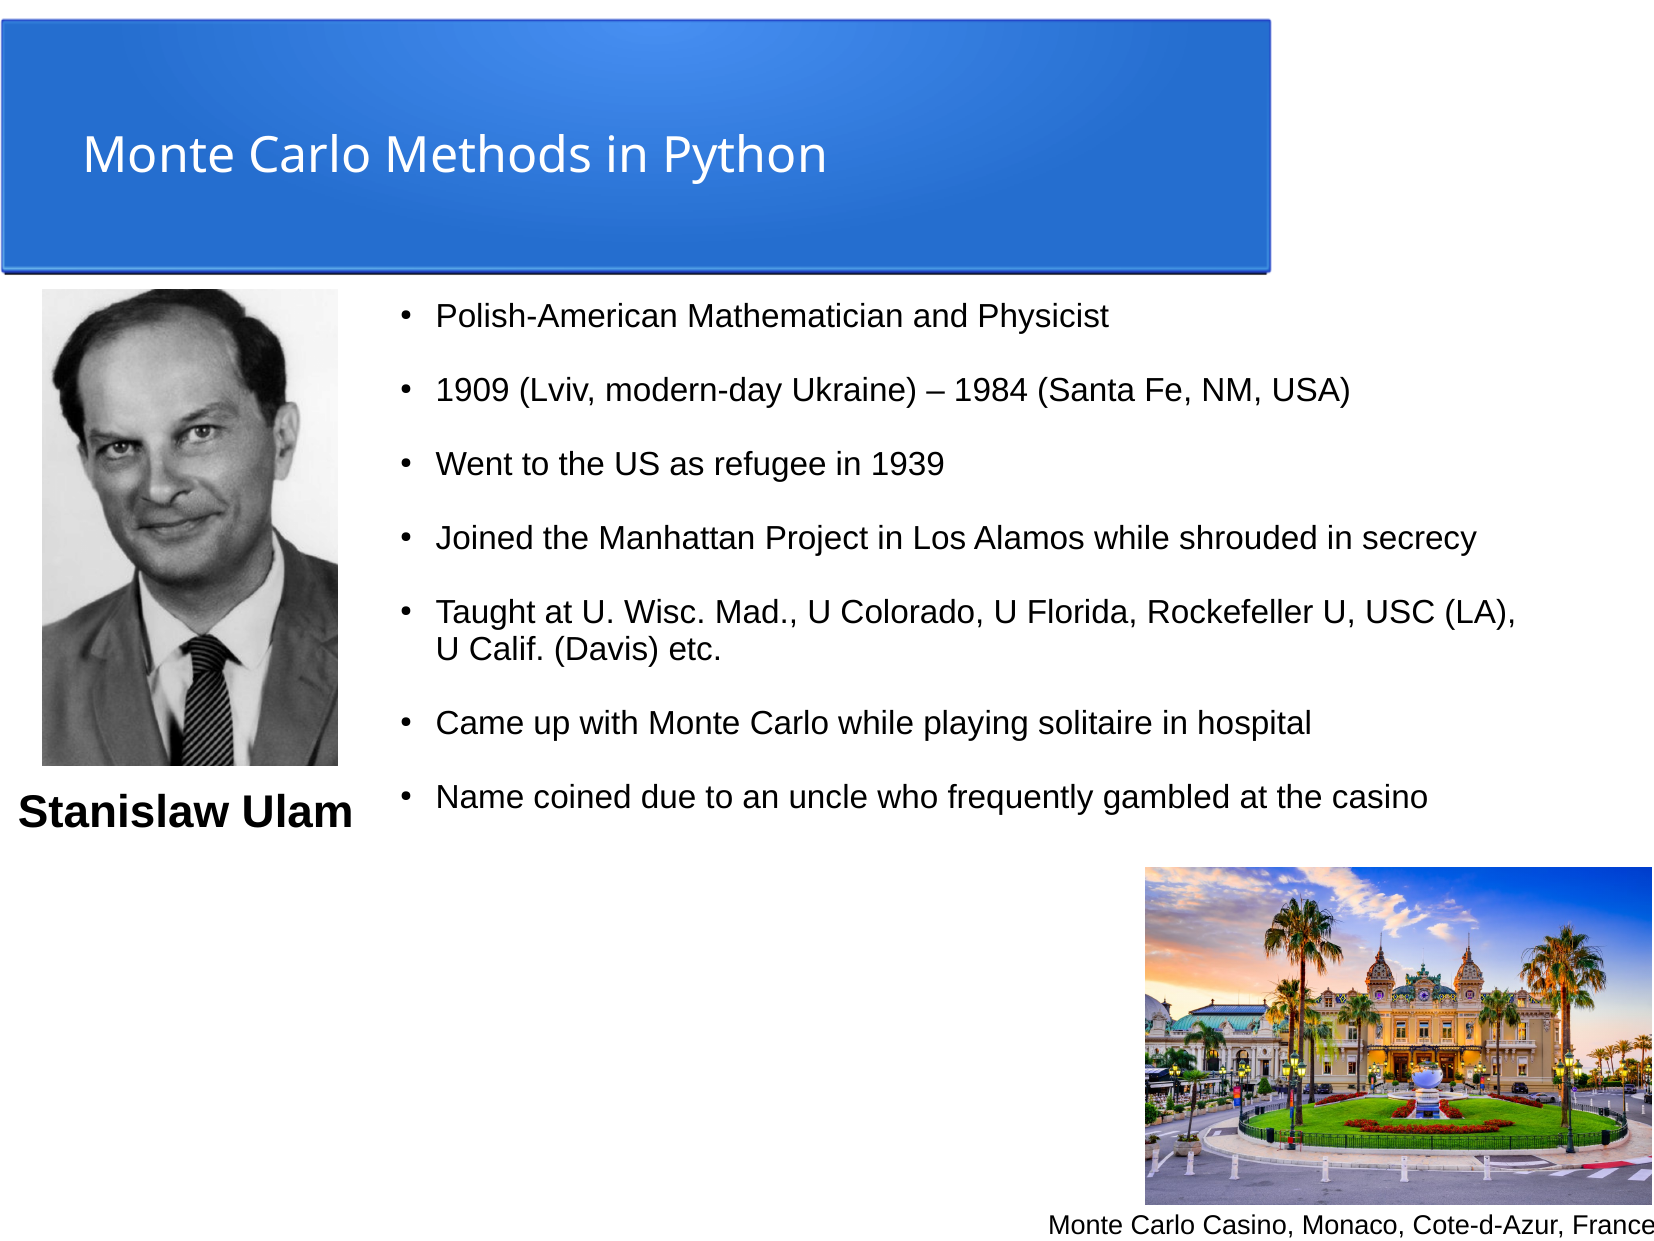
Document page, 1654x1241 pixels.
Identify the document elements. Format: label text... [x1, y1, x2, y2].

picture [0, 17, 1275, 281]
text_box Monte Carlo Methods in Python [82, 49, 1571, 257]
text_box Monte Carlo Casino, Monaco, Cote-d-Azur, France [1033, 1202, 1654, 1241]
text_box Stanislaw Ulam [3, 778, 369, 914]
picture [1145, 867, 1652, 1202]
picture [42, 289, 338, 766]
text_box Polish-American Mathematician and Physicist 1909 (Lviv, modern-day Ukraine) – 1984 (Santa Fe, NM, USA) Went to the US as refugee in 1939 Joined the Manhattan Project in Los Alamos while shrouded in secrecy Taught at U. Wisc. Mad., U Colorado, U Florida, Rockefeller U, USC (LA), U Calif. (Davis) etc. Came up with Monte Carlo while playing solitaire in hospital Name coined due to an uncle who frequently gambled at the casino [385, 290, 1555, 898]
